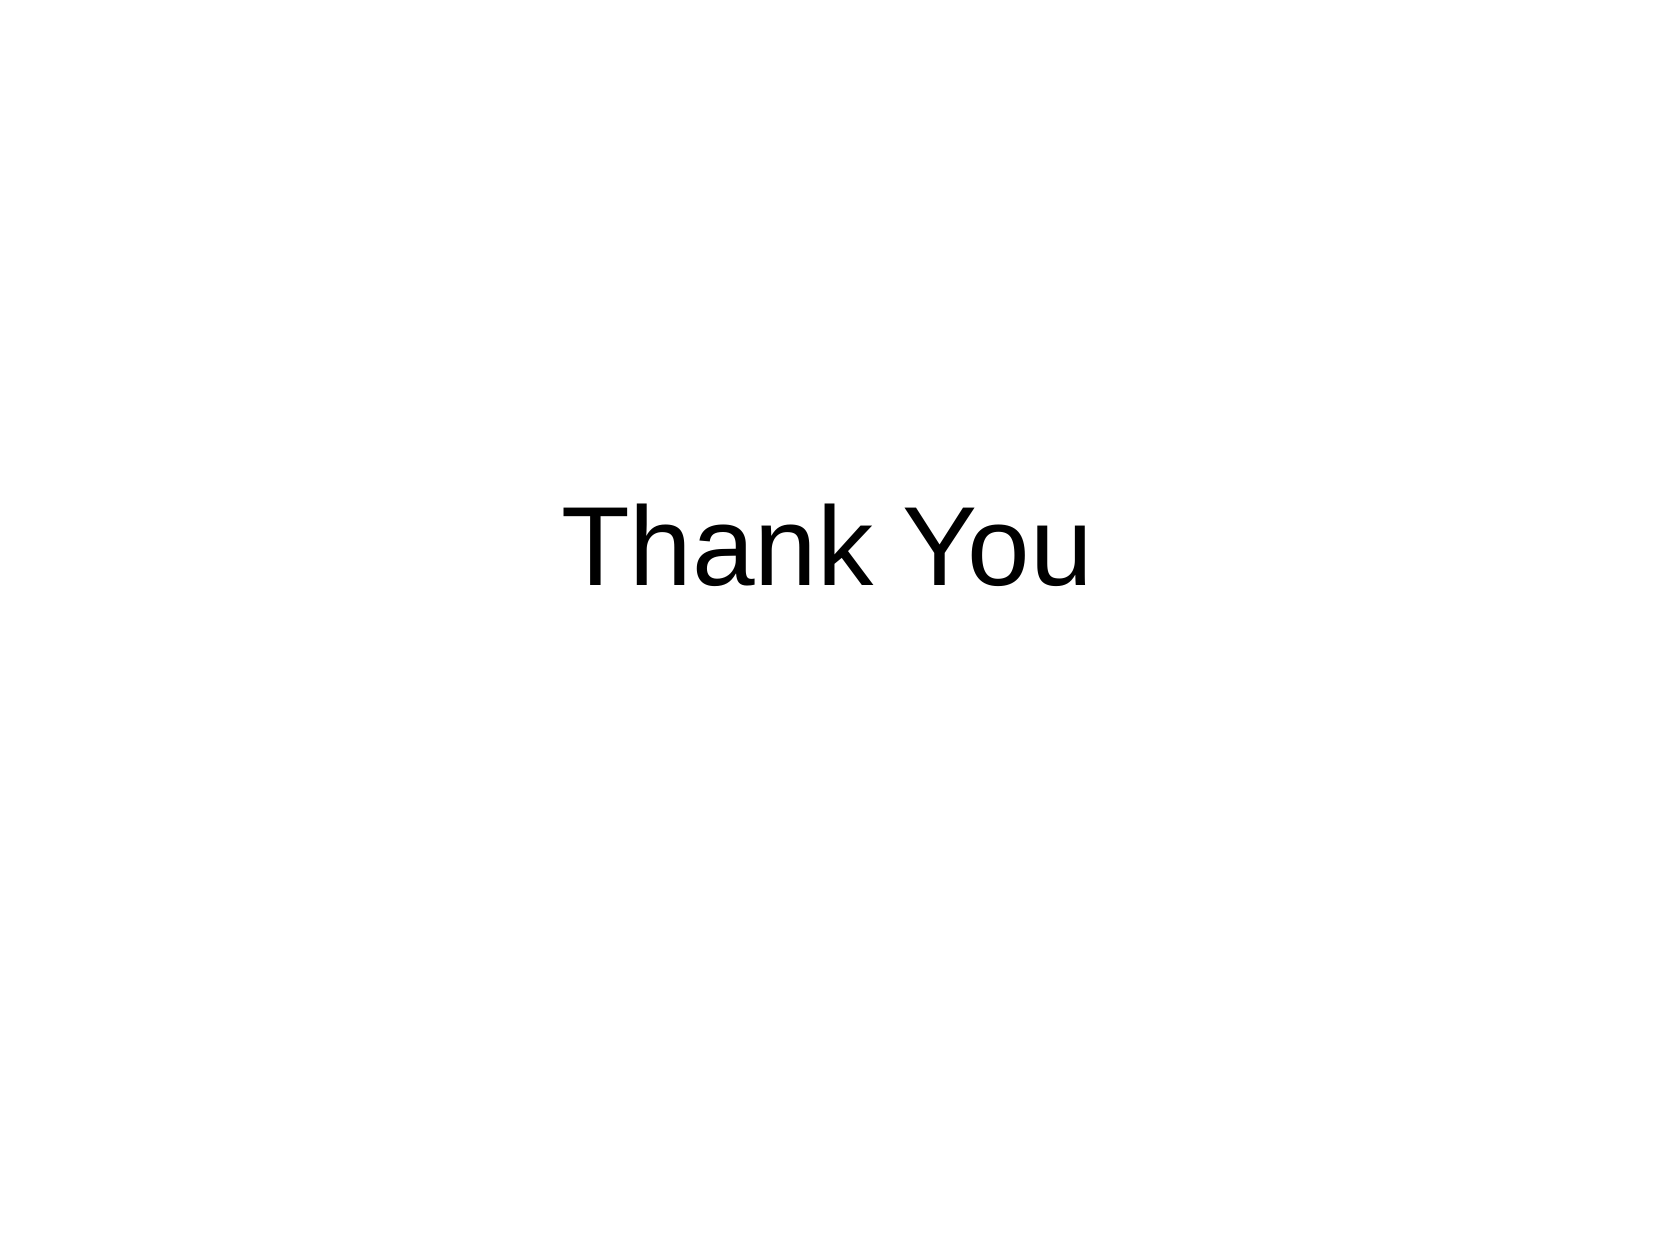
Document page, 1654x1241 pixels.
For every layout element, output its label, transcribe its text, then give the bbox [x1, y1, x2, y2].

title Thank You [82, 442, 1571, 650]
